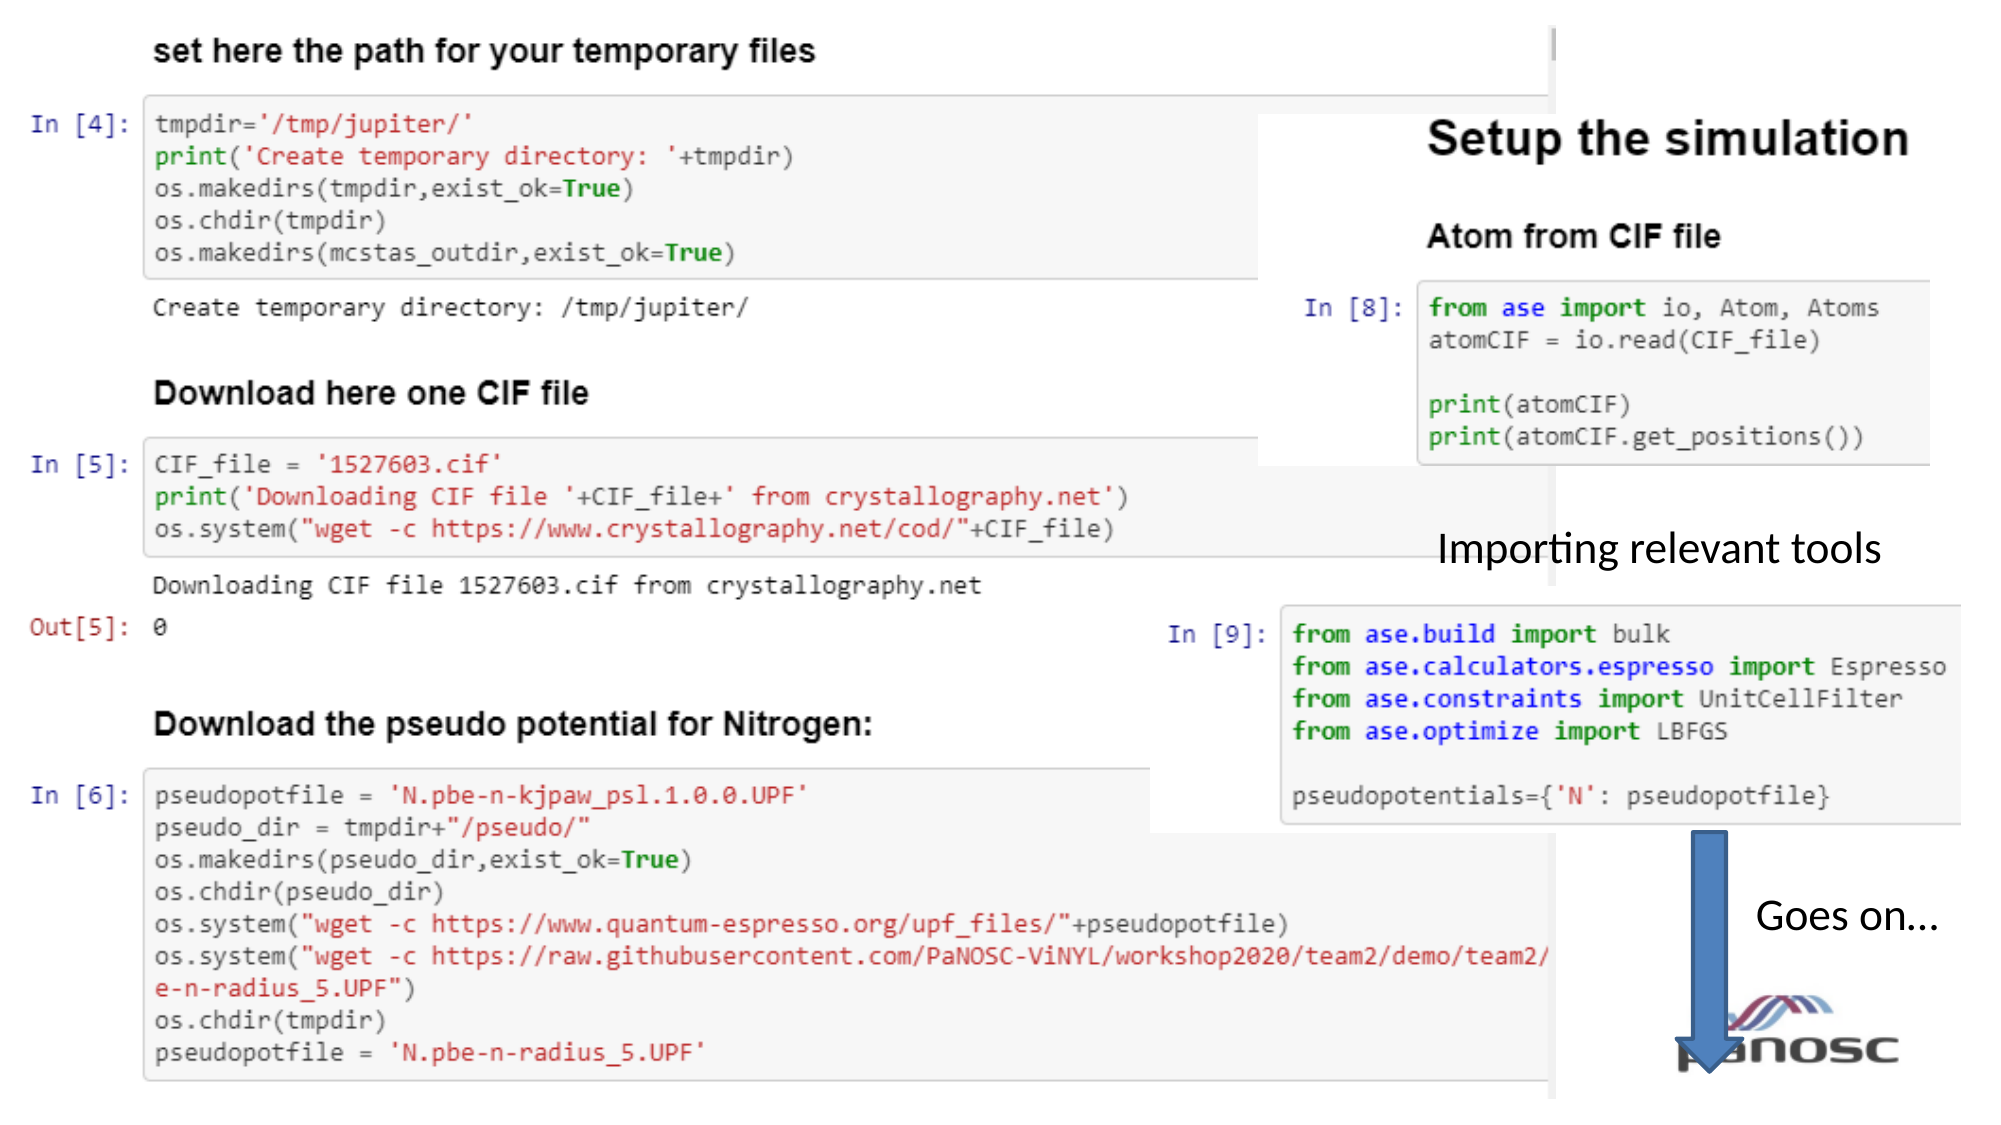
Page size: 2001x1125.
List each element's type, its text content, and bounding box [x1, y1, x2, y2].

text_box [1676, 832, 1743, 1072]
text_box Goes on… [1741, 877, 1954, 948]
text_box Importing relevant tools [1422, 510, 1898, 581]
picture [1, 25, 1999, 1125]
